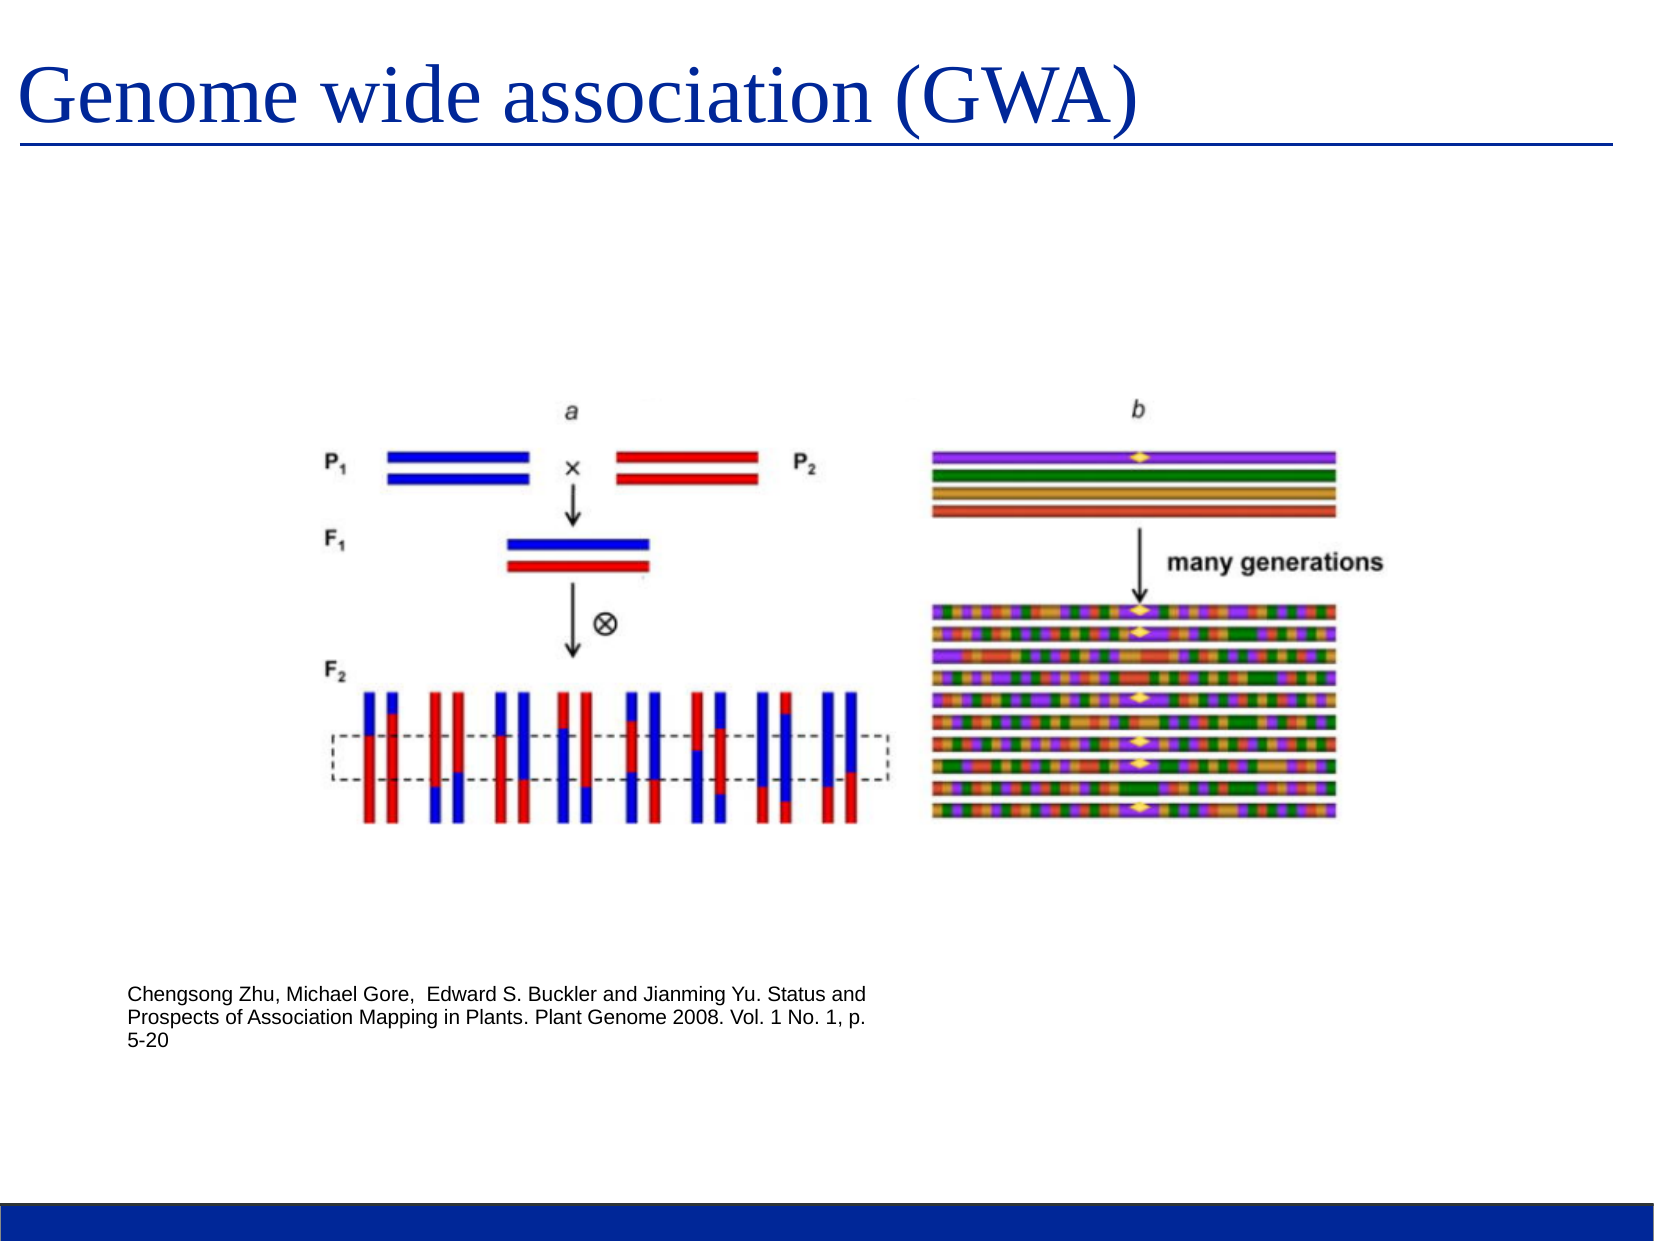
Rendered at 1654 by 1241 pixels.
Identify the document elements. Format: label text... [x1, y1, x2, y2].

picture [249, 398, 1411, 840]
text_box Chengsong Zhu, Michael Gore, Edward S. Buckler and Jianming Yu. Status and Prospects of Association Mapping in Plants. Plant Genome 2008. Vol. 1 No. 1, p. 5-20 [112, 975, 901, 1061]
title Genome wide association (GWA) [17, 0, 1589, 198]
